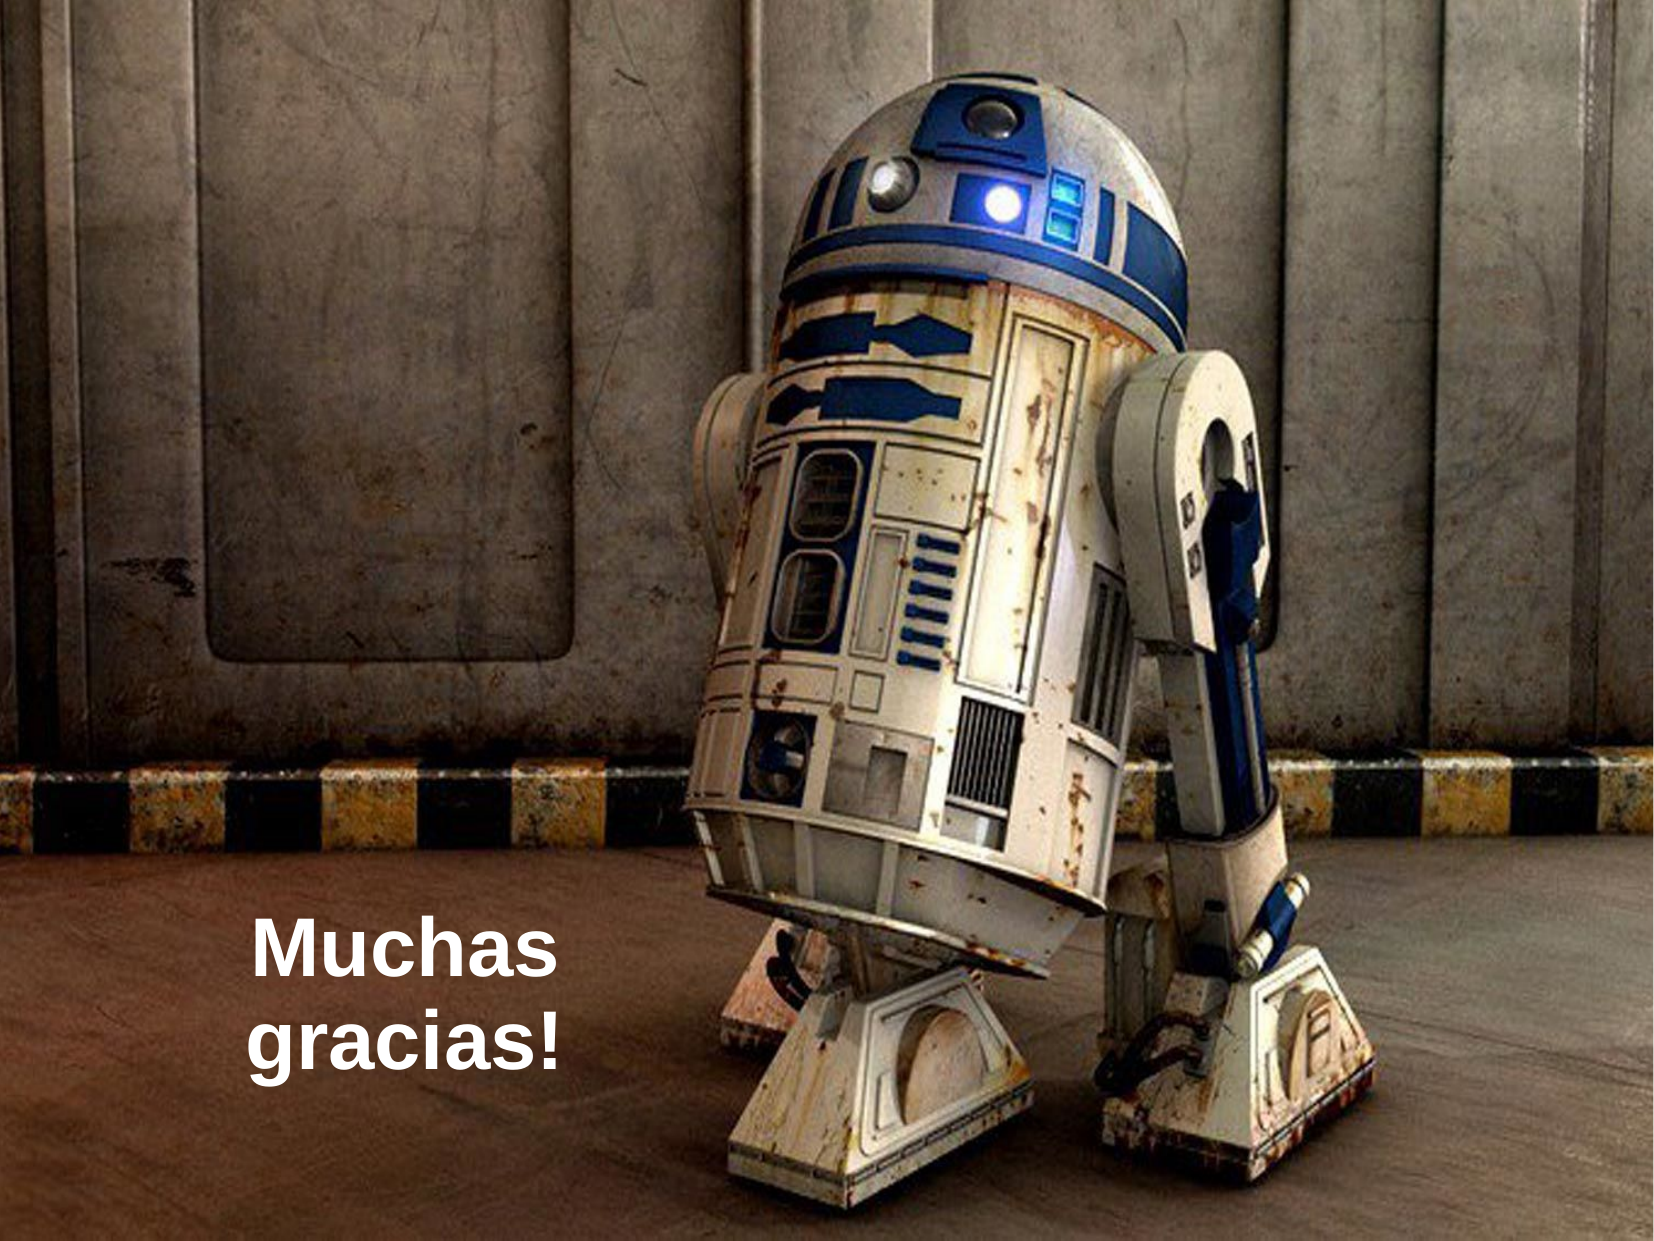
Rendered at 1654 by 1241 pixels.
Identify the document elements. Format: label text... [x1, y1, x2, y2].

text_box Muchas gracias! [135, 894, 676, 1096]
picture [0, 0, 1654, 1241]
